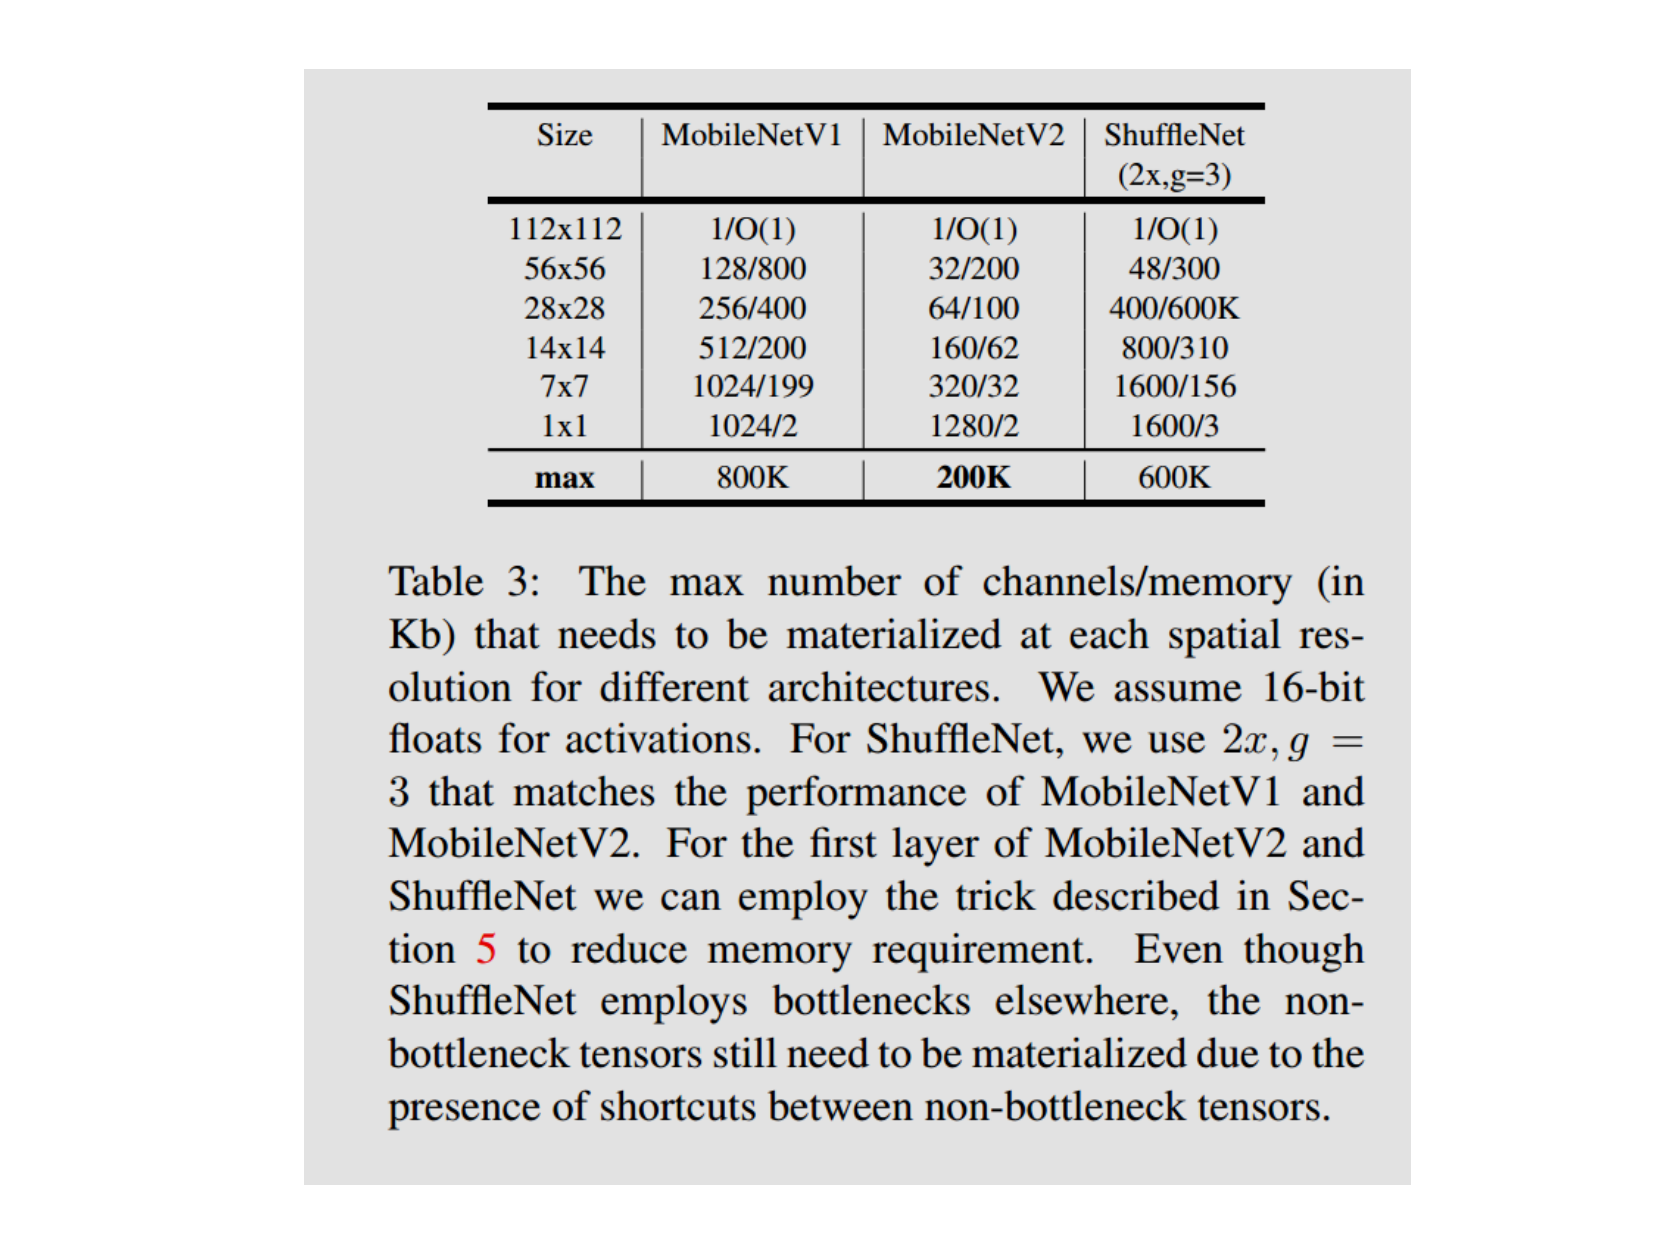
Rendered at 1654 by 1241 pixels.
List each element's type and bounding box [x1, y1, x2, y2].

picture [304, 69, 1411, 1186]
